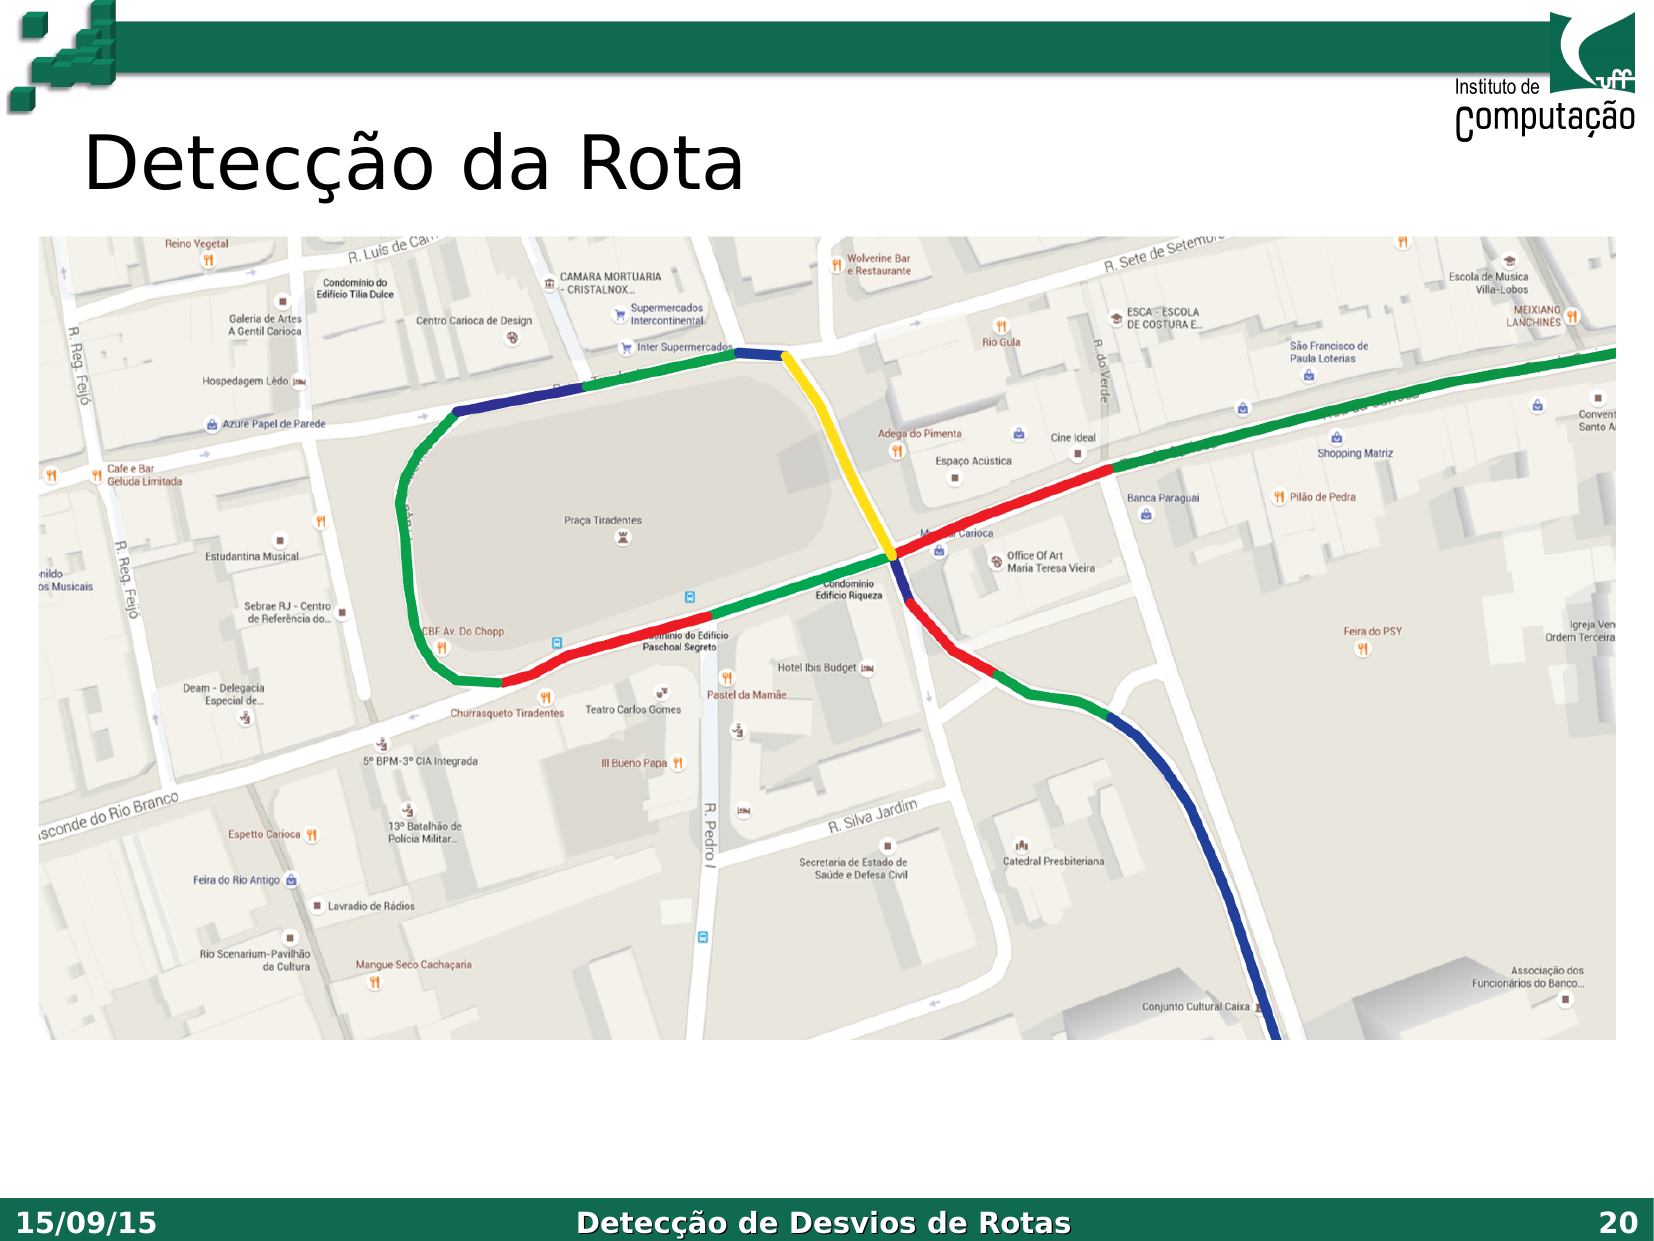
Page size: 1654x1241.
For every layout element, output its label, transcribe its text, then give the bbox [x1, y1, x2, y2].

picture [38, 236, 1616, 1041]
picture [0, 0, 1654, 166]
title Detecção da Rota [82, 70, 1571, 236]
picture [0, 1198, 1654, 1241]
